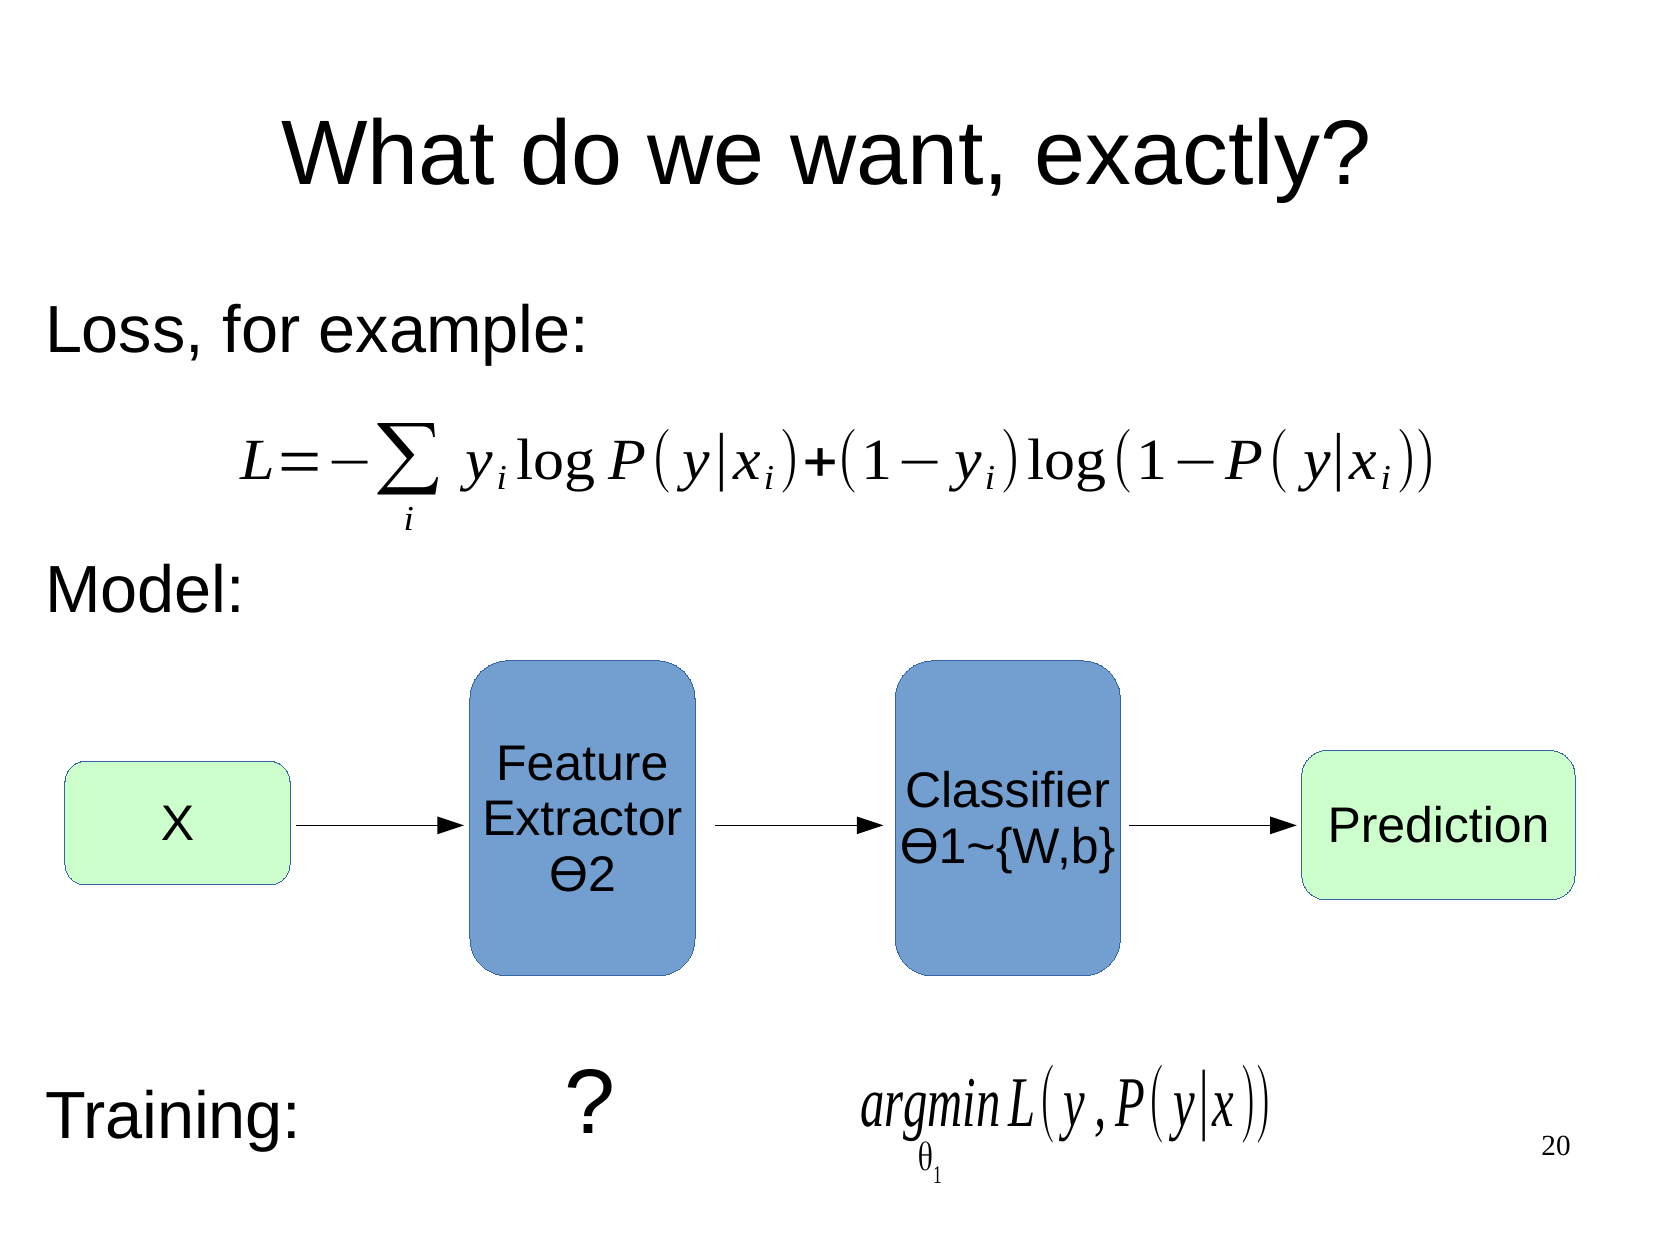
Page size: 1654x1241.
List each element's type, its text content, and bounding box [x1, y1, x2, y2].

text_box Model: [45, 537, 676, 641]
text_box X [64, 761, 291, 885]
text_box Feature Extractor Ɵ2 [469, 660, 696, 976]
text_box Training: [45, 1077, 366, 1153]
title What do we want, exactly? [82, 49, 1571, 257]
text_box Classifier Ɵ1~{W,b} [895, 660, 1121, 976]
text_box Loss, for example: [45, 278, 676, 381]
chart [221, 417, 1453, 537]
chart [847, 1058, 1285, 1188]
text_box ? [549, 1049, 631, 1153]
text_box Prediction [1301, 750, 1576, 900]
